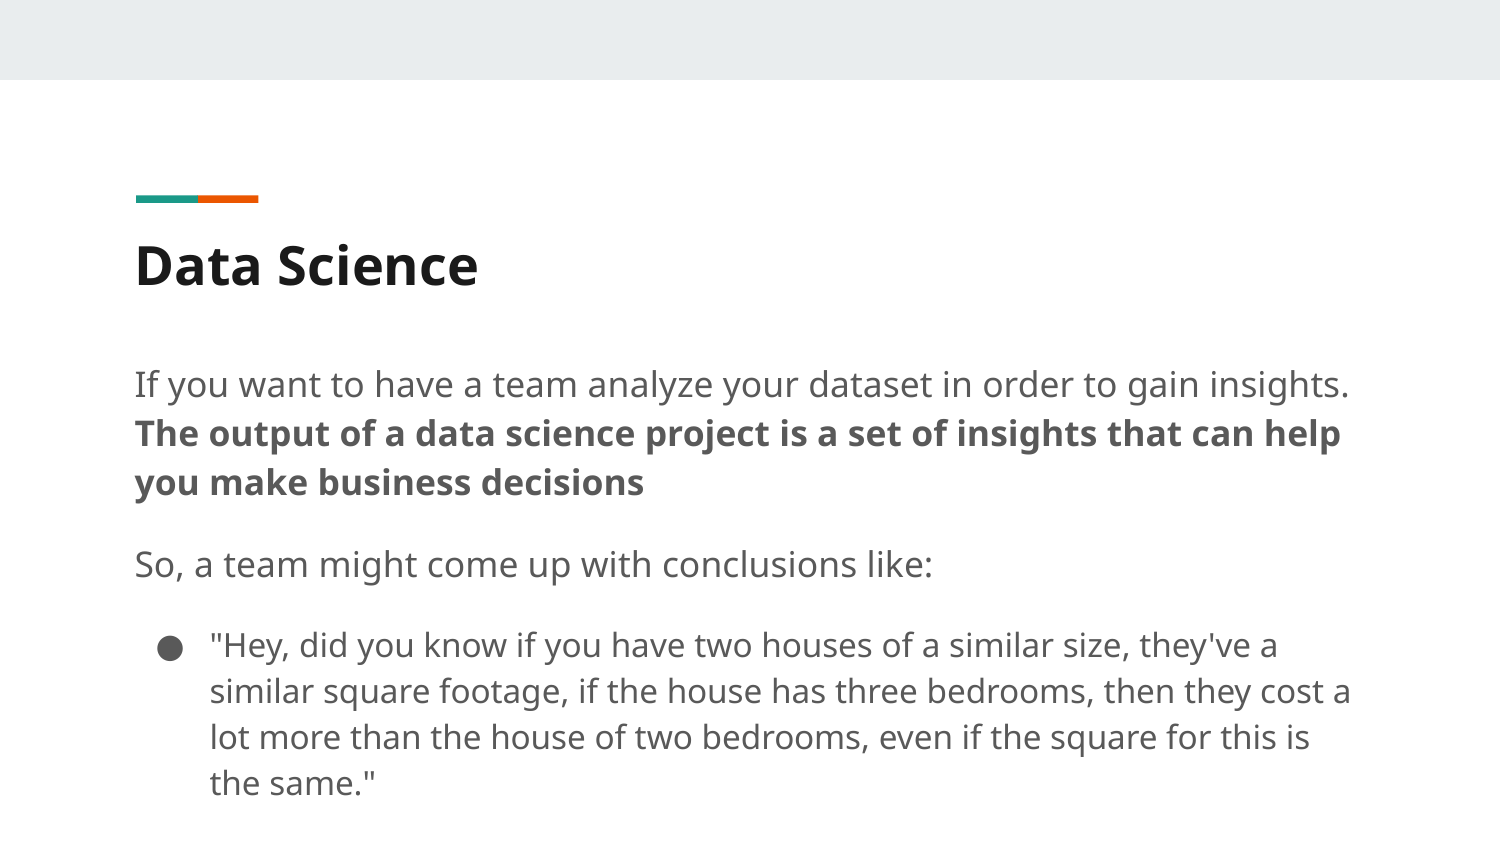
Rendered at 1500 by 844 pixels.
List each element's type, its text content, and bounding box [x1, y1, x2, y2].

title Data Science [119, 216, 1381, 305]
list If you want to have a team analyze your dataset in order to gain insights. The output of a data science project is a set of insights that can help you make business decisions So, a team might come up with conclusions like: "Hey, did you know if you have two houses of a similar size, they've a similar square footage, if the house has three bedrooms, then they cost a lot more than the house of two bedrooms, even if the square for this is the same." [119, 341, 1381, 712]
